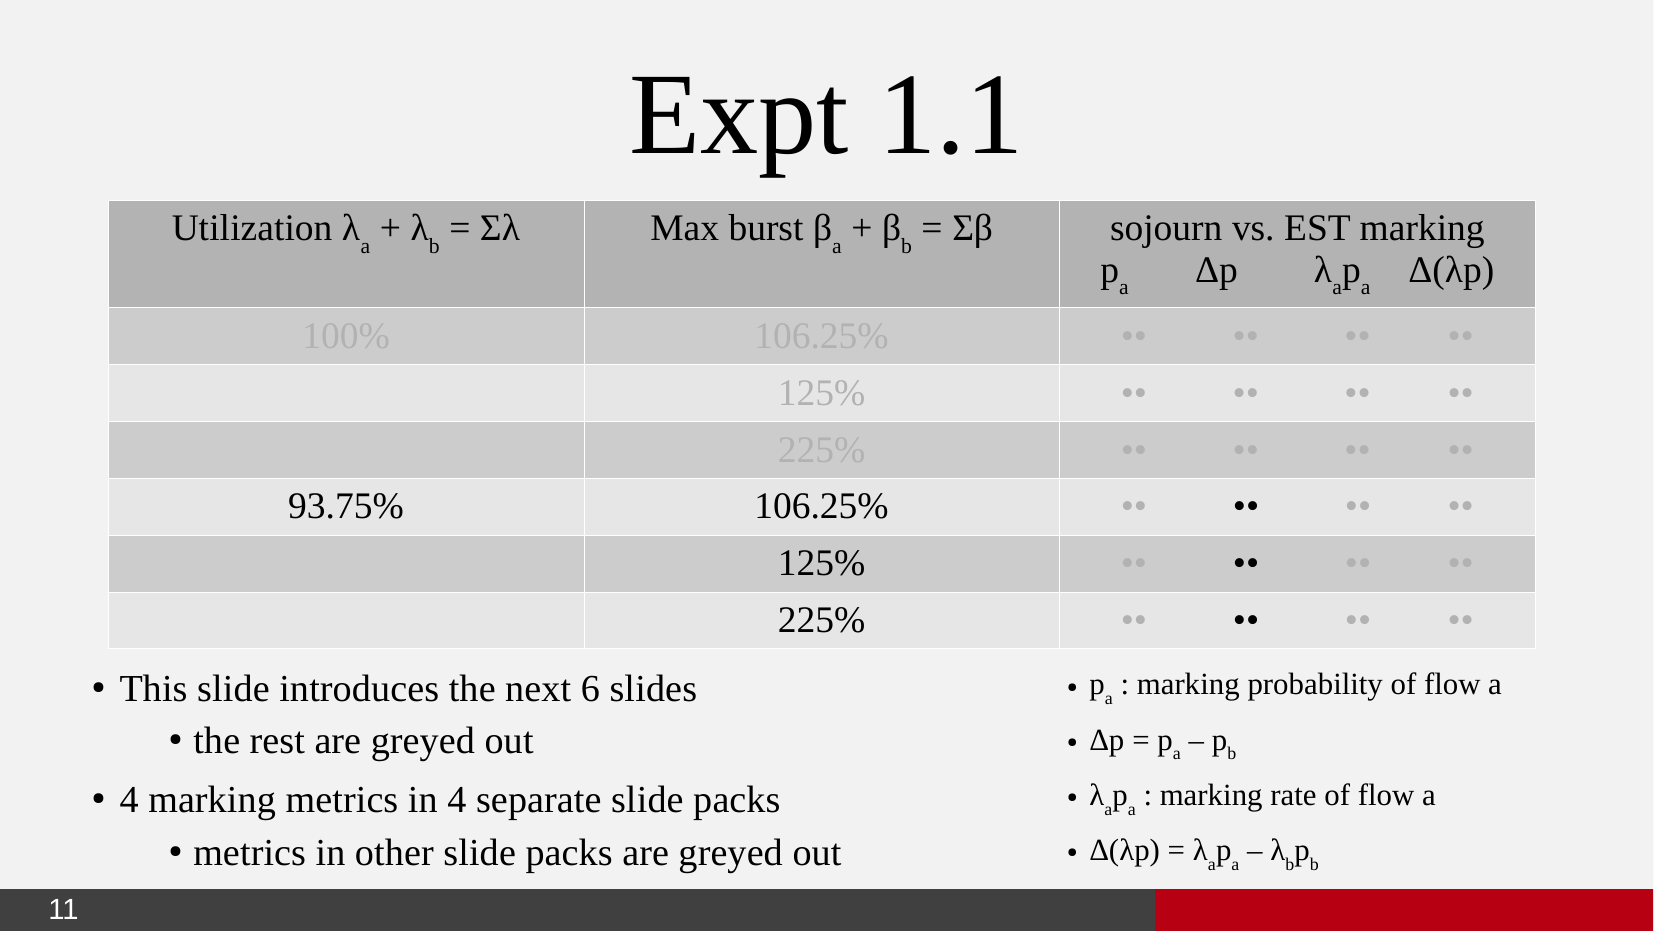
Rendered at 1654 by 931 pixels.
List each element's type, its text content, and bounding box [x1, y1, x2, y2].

list pa : marking probability of flow a Δp = pa – pb λapa : marking rate of flow a Δ(λp) = λapa – λbpb [1059, 667, 1571, 876]
table_cell [109, 365, 584, 421]
table_cell 106.25% [585, 308, 1059, 364]
list This slide introduces the next 6 slides the rest are greyed out 4 marking metrics in 4 separate slide packs metrics in other slide packs are greyed out [82, 667, 1022, 876]
table_cell [109, 593, 584, 648]
table_cell 100% [109, 308, 584, 364]
table_header sojourn vs. EST marking pa Δp λapa Δ(λp) [1060, 201, 1535, 307]
title Expt 1.1 [82, 37, 1571, 193]
table_cell 125% [585, 365, 1059, 421]
table_cell •• •• •• •• [1060, 365, 1535, 421]
table_cell [109, 536, 584, 592]
table_cell 125% [585, 536, 1059, 592]
table_cell •• •• •• •• [1060, 422, 1535, 478]
table_cell 225% [585, 593, 1059, 648]
table_cell [109, 422, 584, 478]
table_cell •• •• •• •• [1060, 536, 1535, 592]
table_cell •• •• •• •• [1060, 593, 1535, 648]
table_header Utilization λa + λb = Σλ [109, 201, 584, 307]
table_cell 93.75% [109, 479, 584, 535]
table_cell •• •• •• •• [1060, 479, 1535, 535]
table_cell 106.25% [585, 479, 1059, 535]
table_cell •• •• •• •• [1060, 308, 1535, 364]
table_cell 225% [585, 422, 1059, 478]
table_header Max burst βa + βb = Σβ [585, 201, 1059, 307]
